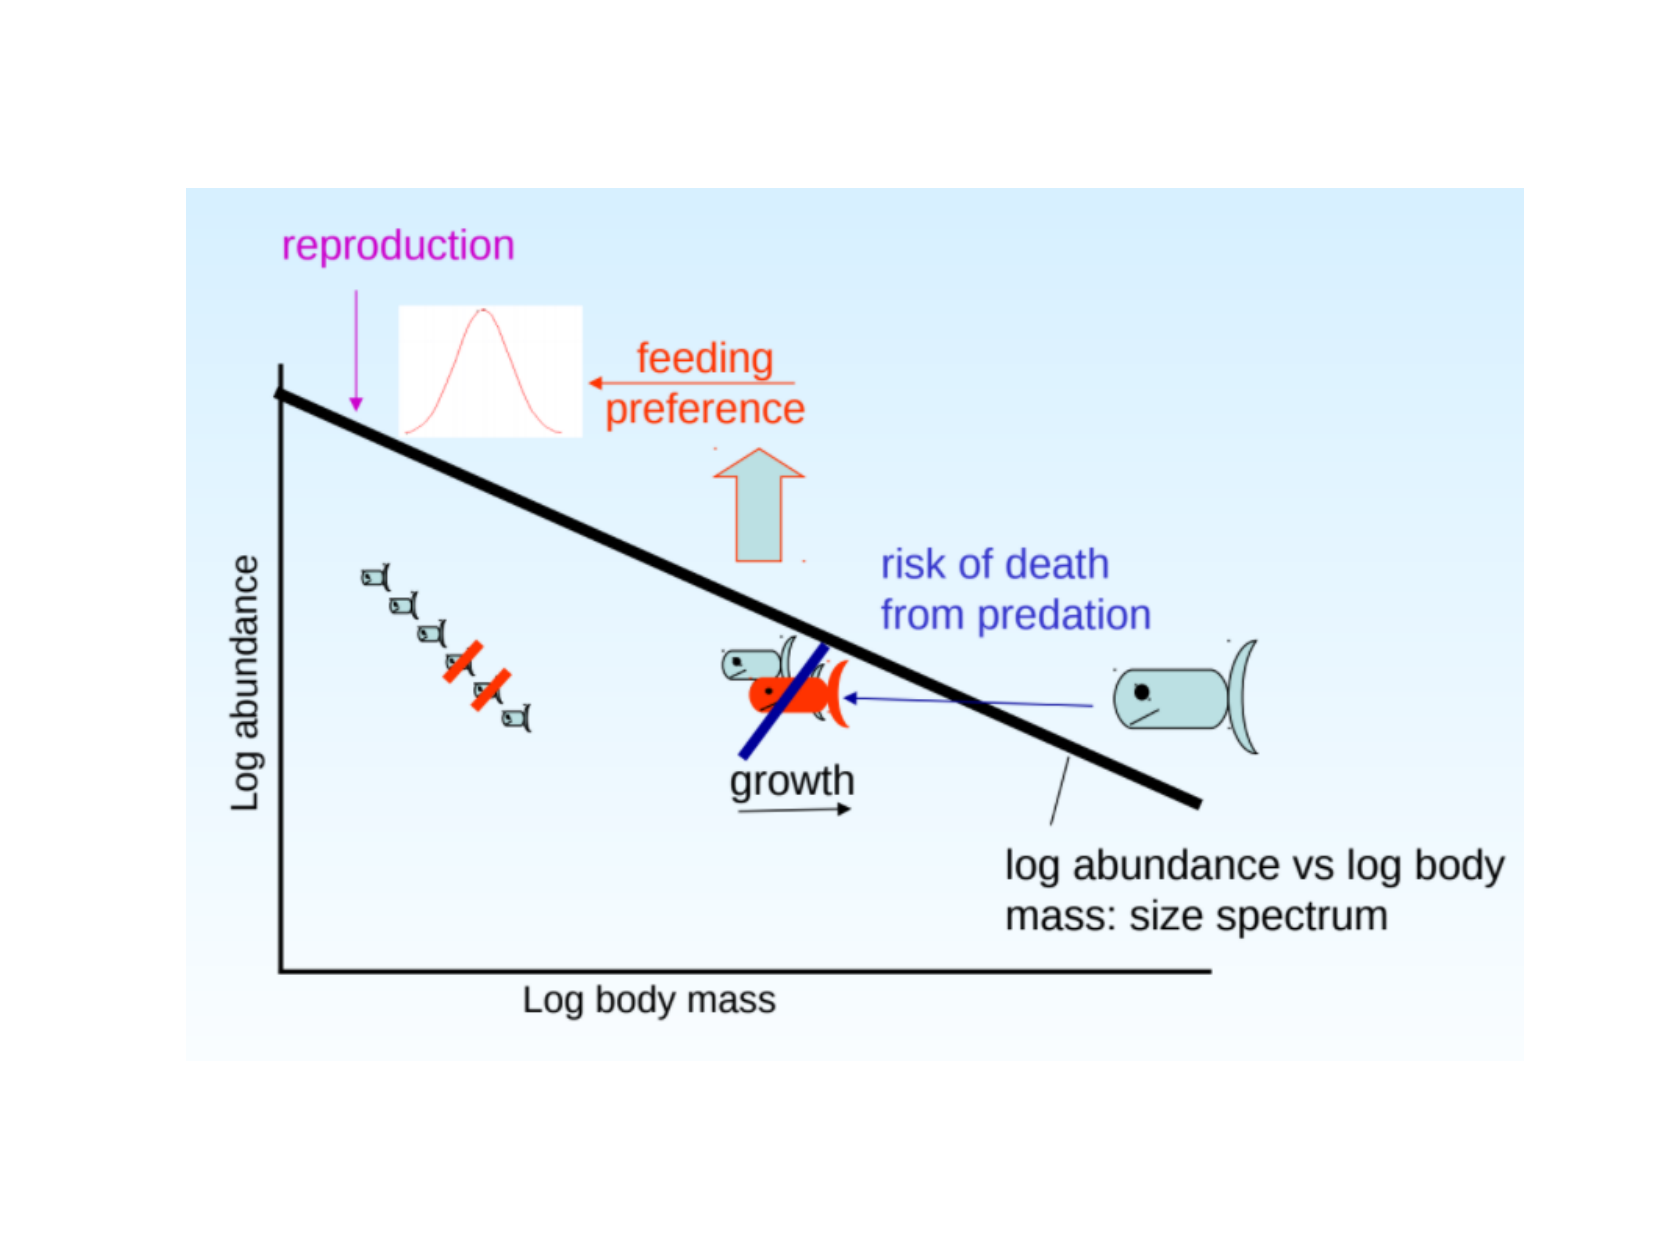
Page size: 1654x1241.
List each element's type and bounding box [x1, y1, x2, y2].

picture [186, 188, 1524, 1061]
